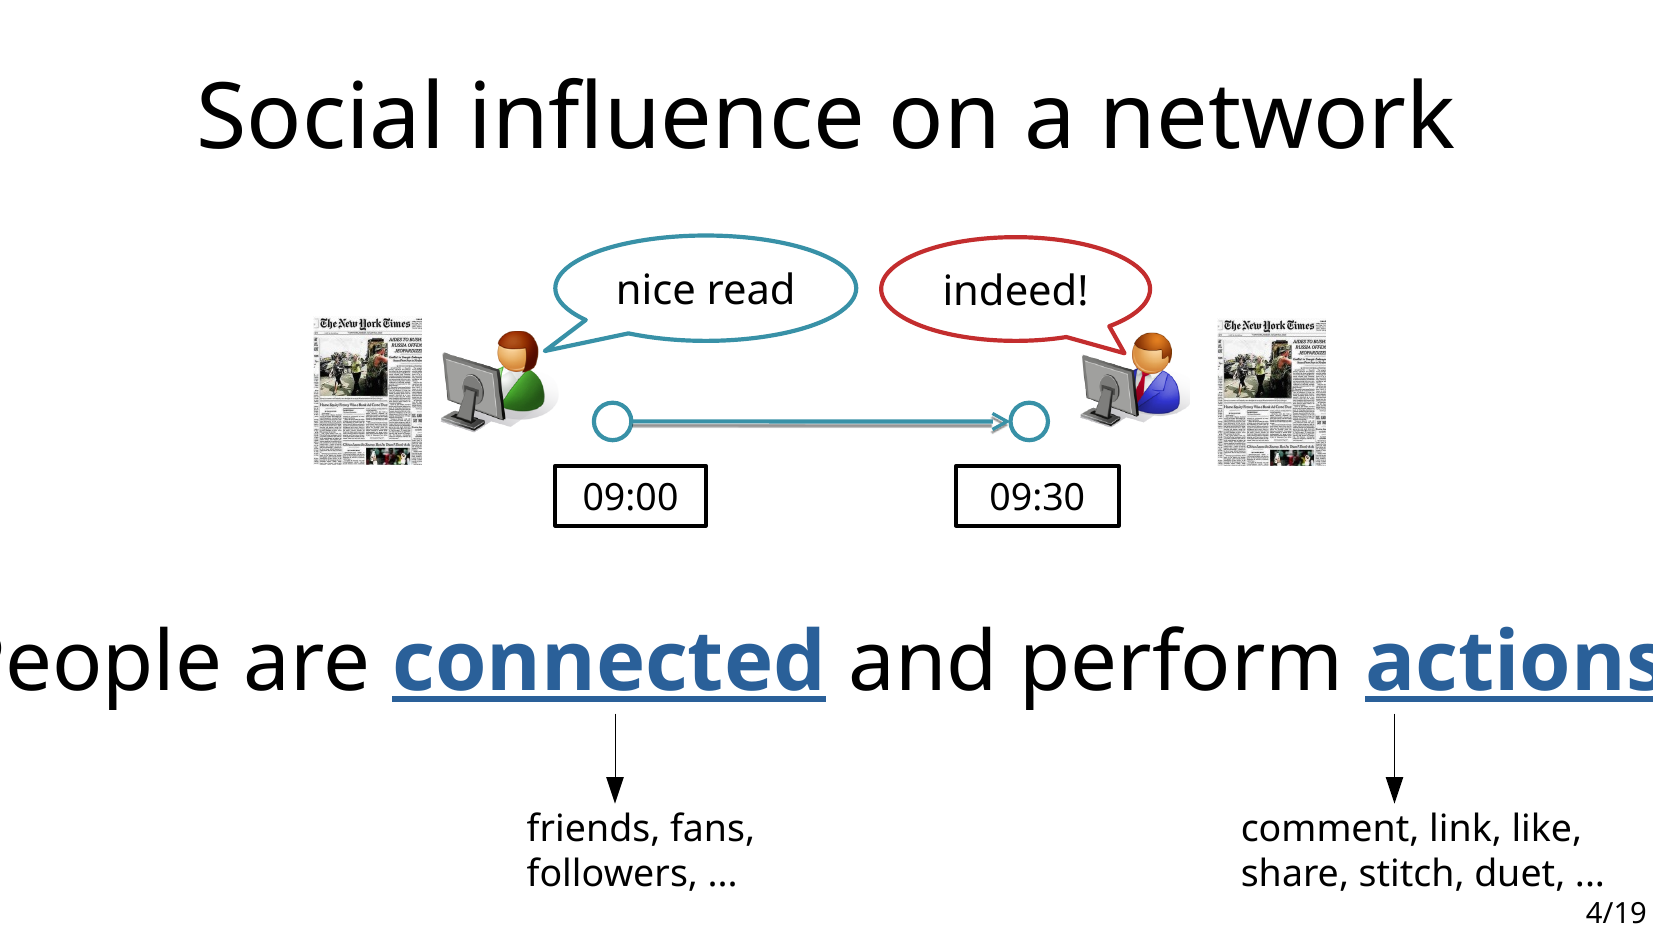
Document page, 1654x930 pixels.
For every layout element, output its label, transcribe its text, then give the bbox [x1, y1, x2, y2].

title Social influence on a network [82, 1, 1571, 225]
text_box indeed! [881, 237, 1151, 354]
text_box comment, link, like, share, stitch, duet, ... [1225, 796, 1629, 902]
text_box friends, fans, followers, ... [511, 796, 800, 902]
picture [1217, 318, 1326, 466]
text_box nice read [555, 235, 857, 348]
text_box 09:30 [956, 465, 1119, 526]
picture [1079, 316, 1190, 428]
text_box People are connected and perform actions [70, 599, 1540, 843]
picture [313, 316, 422, 465]
text_box 09:00 [555, 465, 706, 526]
text_box [1010, 402, 1048, 441]
picture [438, 312, 560, 435]
text_box [593, 402, 632, 441]
